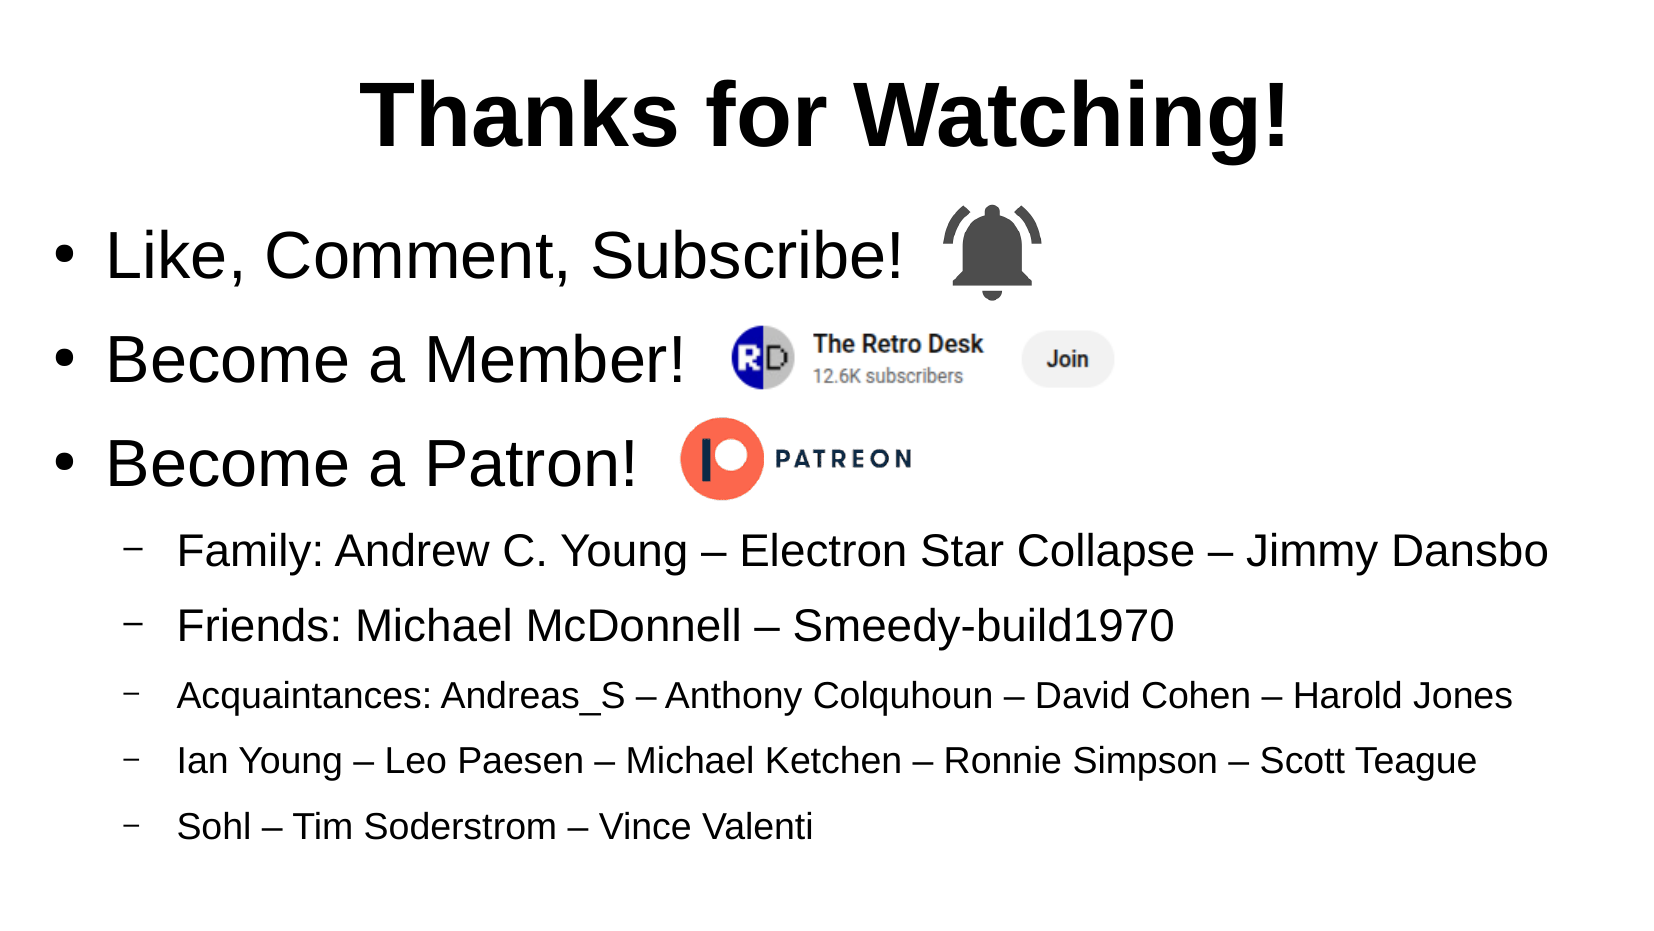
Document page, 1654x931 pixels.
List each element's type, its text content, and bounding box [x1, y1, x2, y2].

picture [933, 192, 1051, 310]
picture [666, 315, 1124, 513]
title Thanks for Watching! [82, 37, 1571, 193]
list Like, Comment, Subscribe! Become a Member! Become a Patron! Family: Andrew C. Young – Electron Star Collapse – Jimmy Dansbo Friends: Michael McDonnell – Smeedy-build1970 Acquaintances: Andreas_S – Anthony Colquhoun – David Cohen – Harold Jones Ian Young – Leo Paesen – Michael Ketchen – Ronnie Simpson – Scott Teague Sohl – Tim Soderstrom – Vince Valenti [34, 217, 1620, 902]
